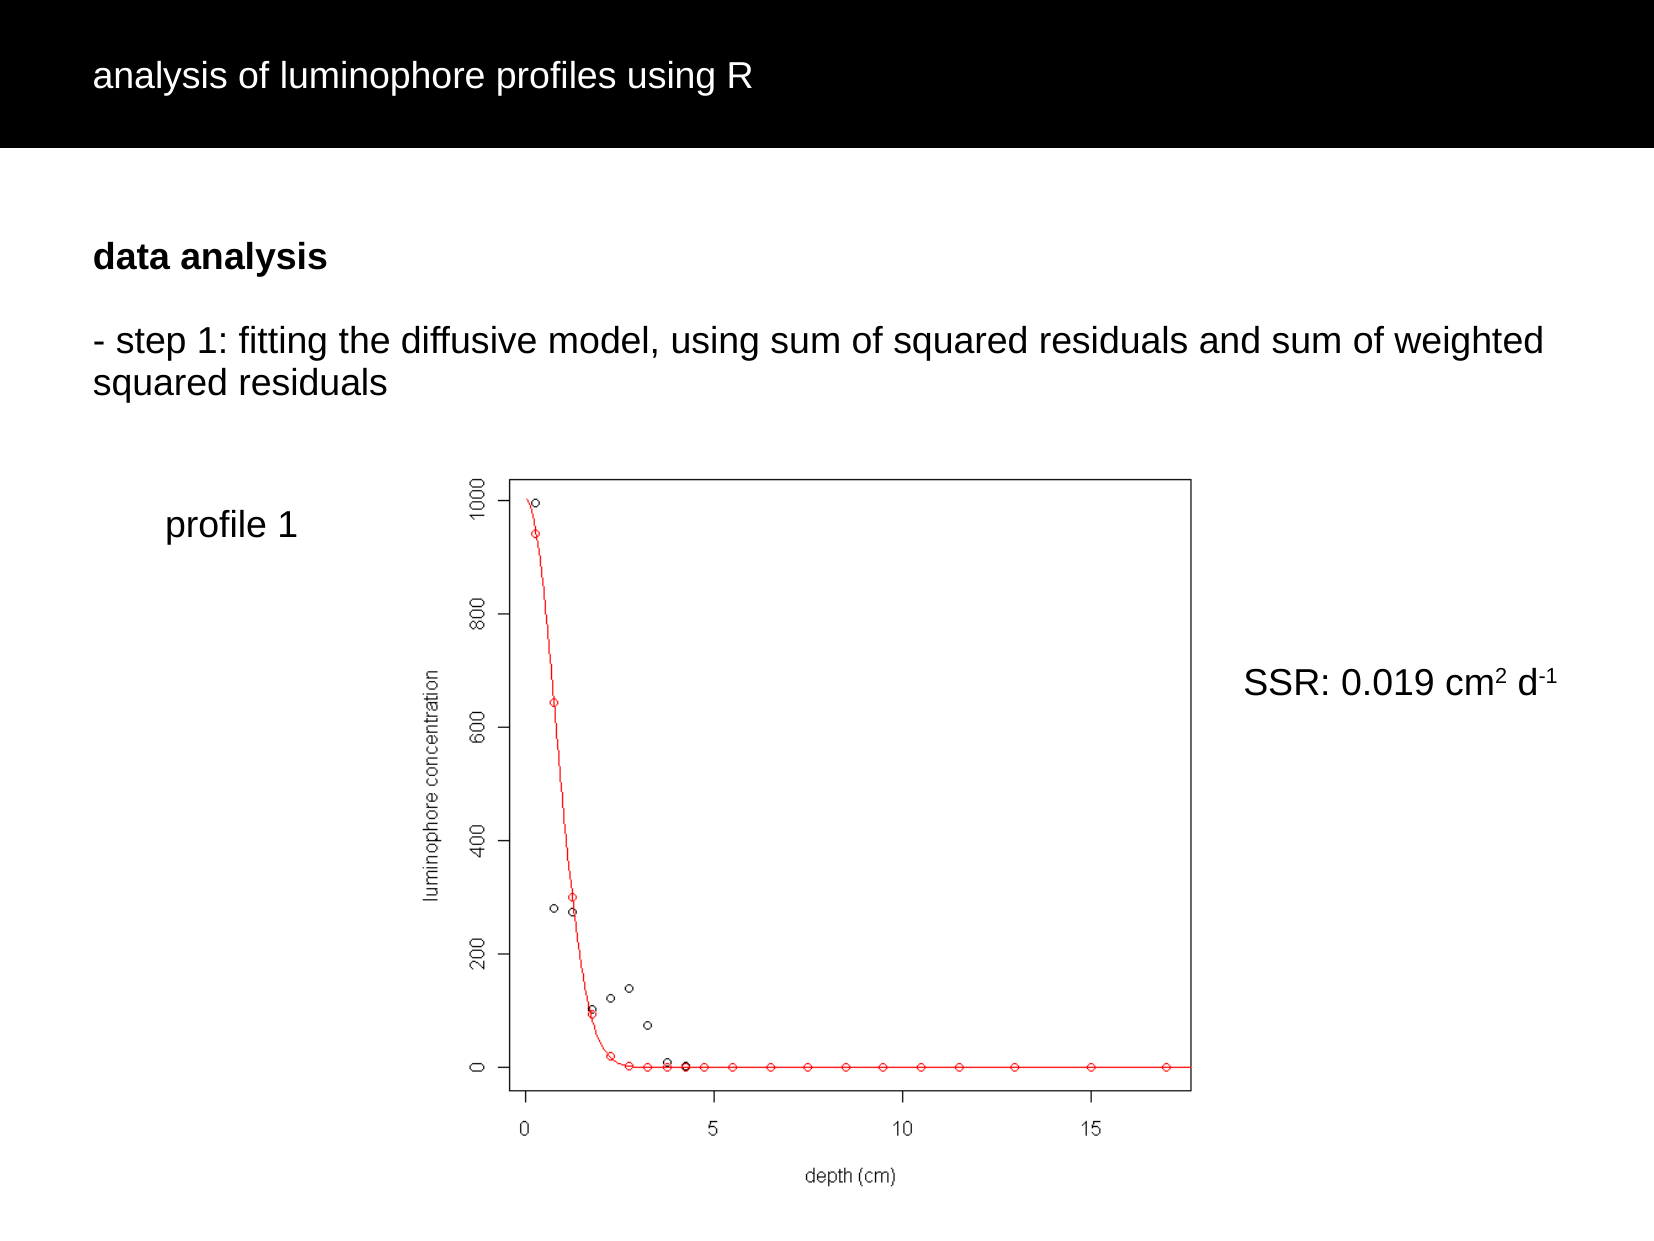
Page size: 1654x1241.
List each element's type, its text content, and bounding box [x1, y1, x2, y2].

text_box profile 1 [150, 496, 313, 554]
text_box data analysis - step 1: fitting the diffusive model, using sum of squared residuals and sum of weighted squared residuals [78, 228, 1559, 455]
picture [413, 383, 1241, 1211]
text_box analysis of luminophore profiles using R [77, 46, 769, 104]
text_box [0, 0, 1654, 148]
text_box SSR: 0.019 cm2 d-1 [1228, 654, 1573, 713]
